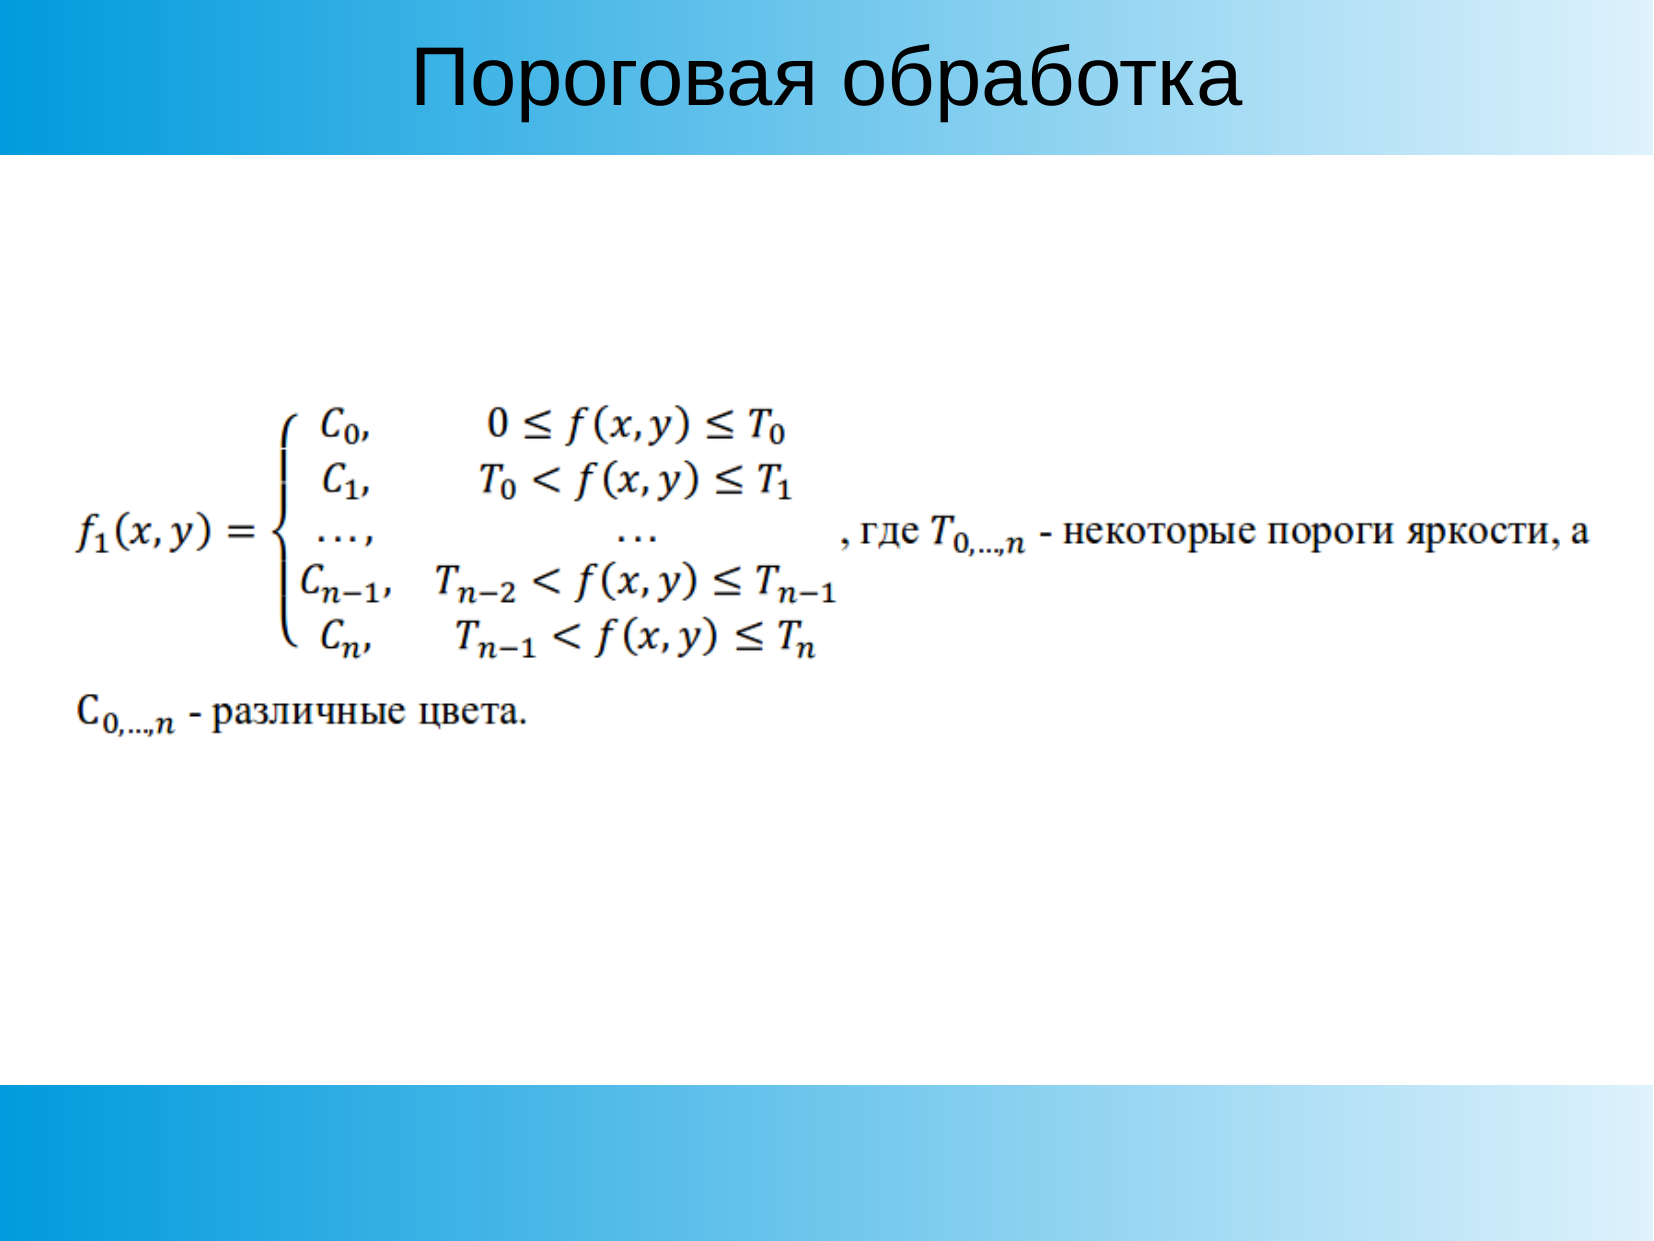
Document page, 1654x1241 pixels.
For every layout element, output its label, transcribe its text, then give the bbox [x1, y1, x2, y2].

picture [32, 369, 1606, 751]
title Пороговая обработка [82, 0, 1571, 154]
